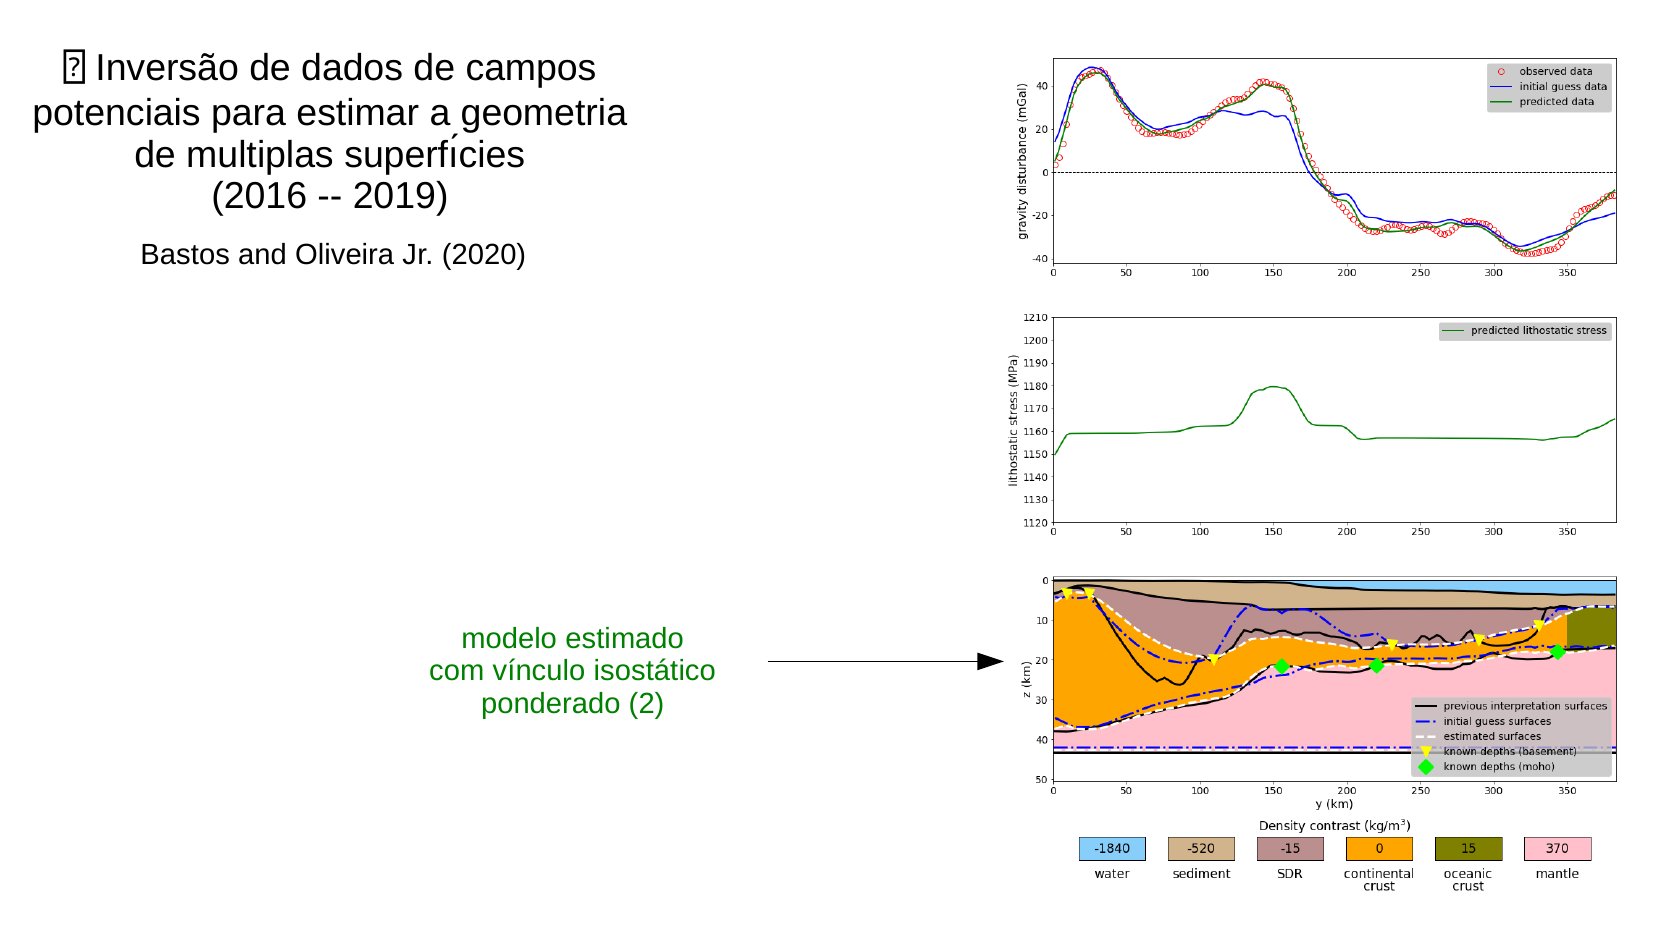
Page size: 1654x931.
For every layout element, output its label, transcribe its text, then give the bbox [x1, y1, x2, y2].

text_box Bastos and Oliveira Jr. (2020) [85, 230, 582, 278]
text_box modelo estimado com vínculo isostático ponderado (2) [354, 614, 792, 728]
picture [1003, 50, 1623, 898]
text_box ⍰ Inversão de dados de campos potenciais para estimar a geometria de multiplas superfı́cies (2016 -- 2019) [17, 32, 674, 249]
